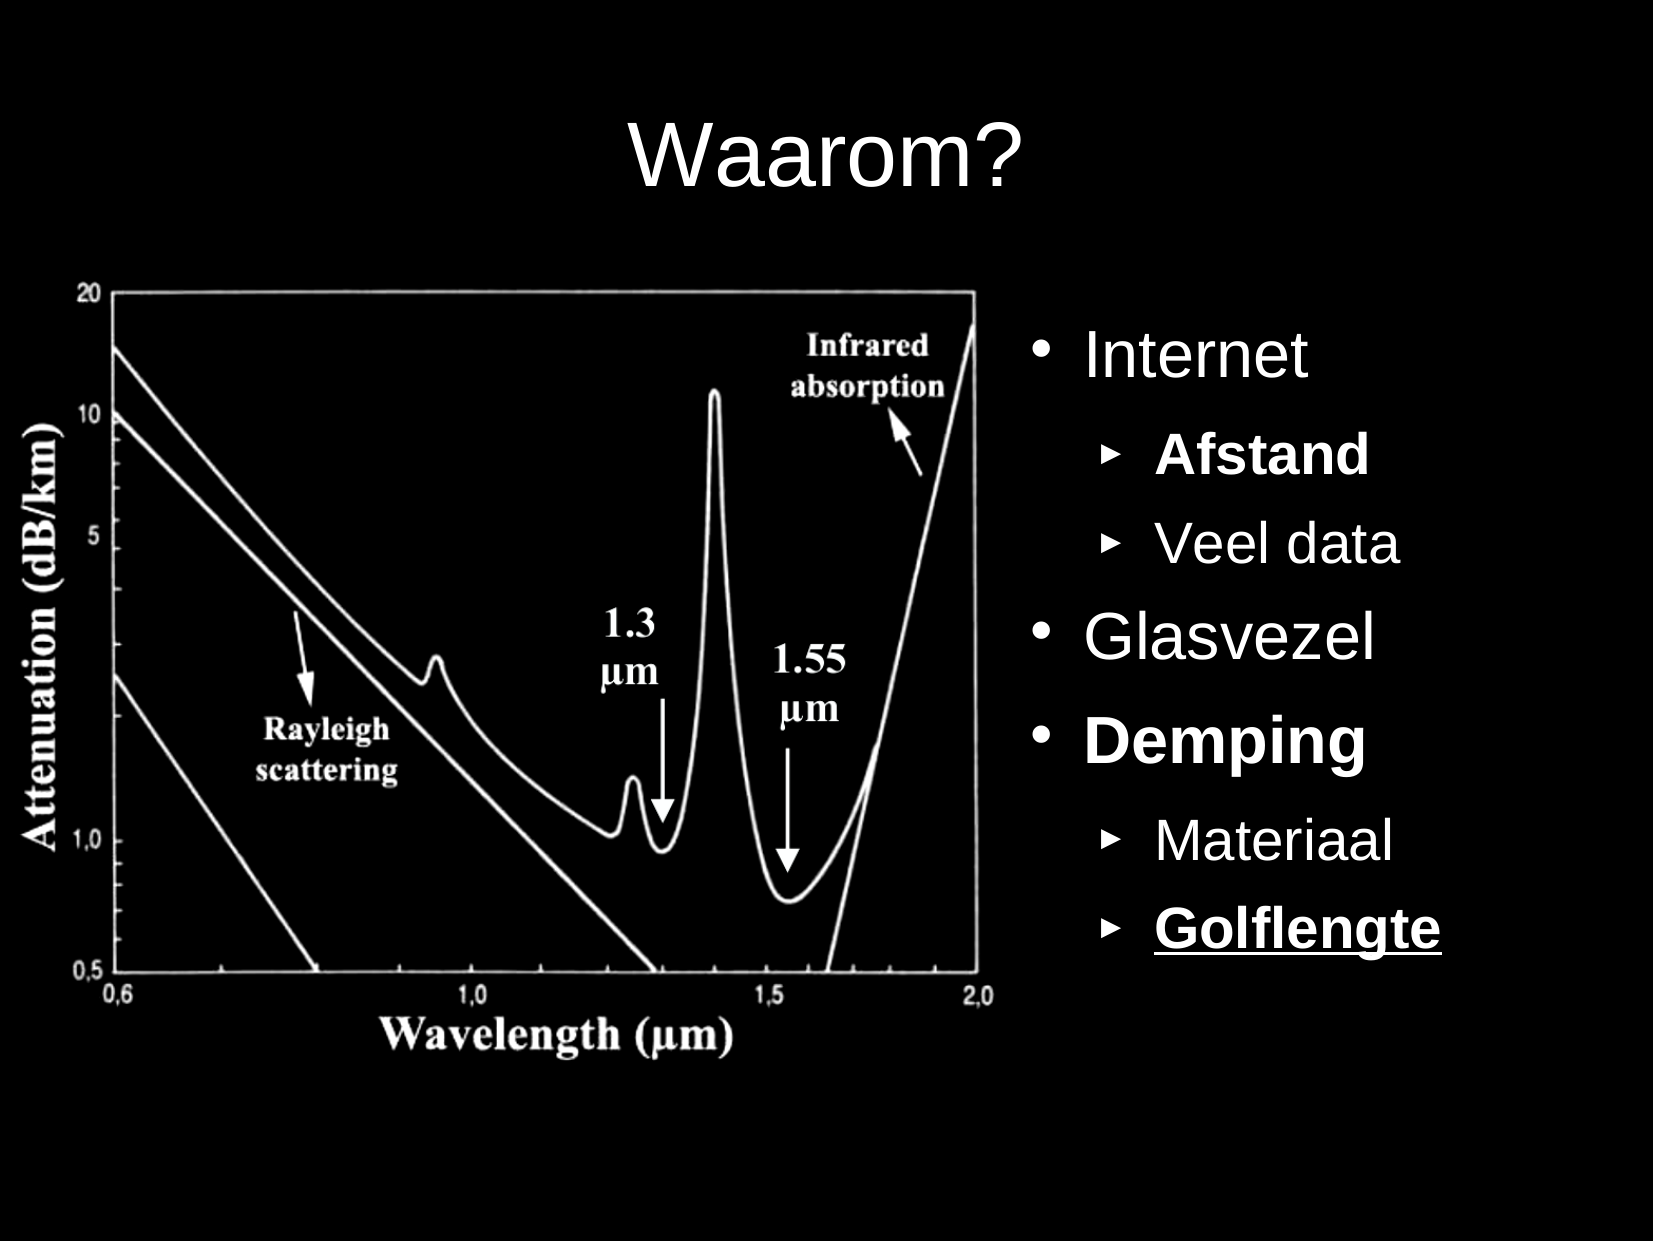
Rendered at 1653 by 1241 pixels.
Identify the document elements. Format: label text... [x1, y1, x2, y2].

picture [2, 262, 1013, 1079]
list Internet Afstand Veel data Glasvezel Demping Materiaal Golflengte [1012, 313, 1571, 1118]
title Waarom? [82, 49, 1571, 257]
